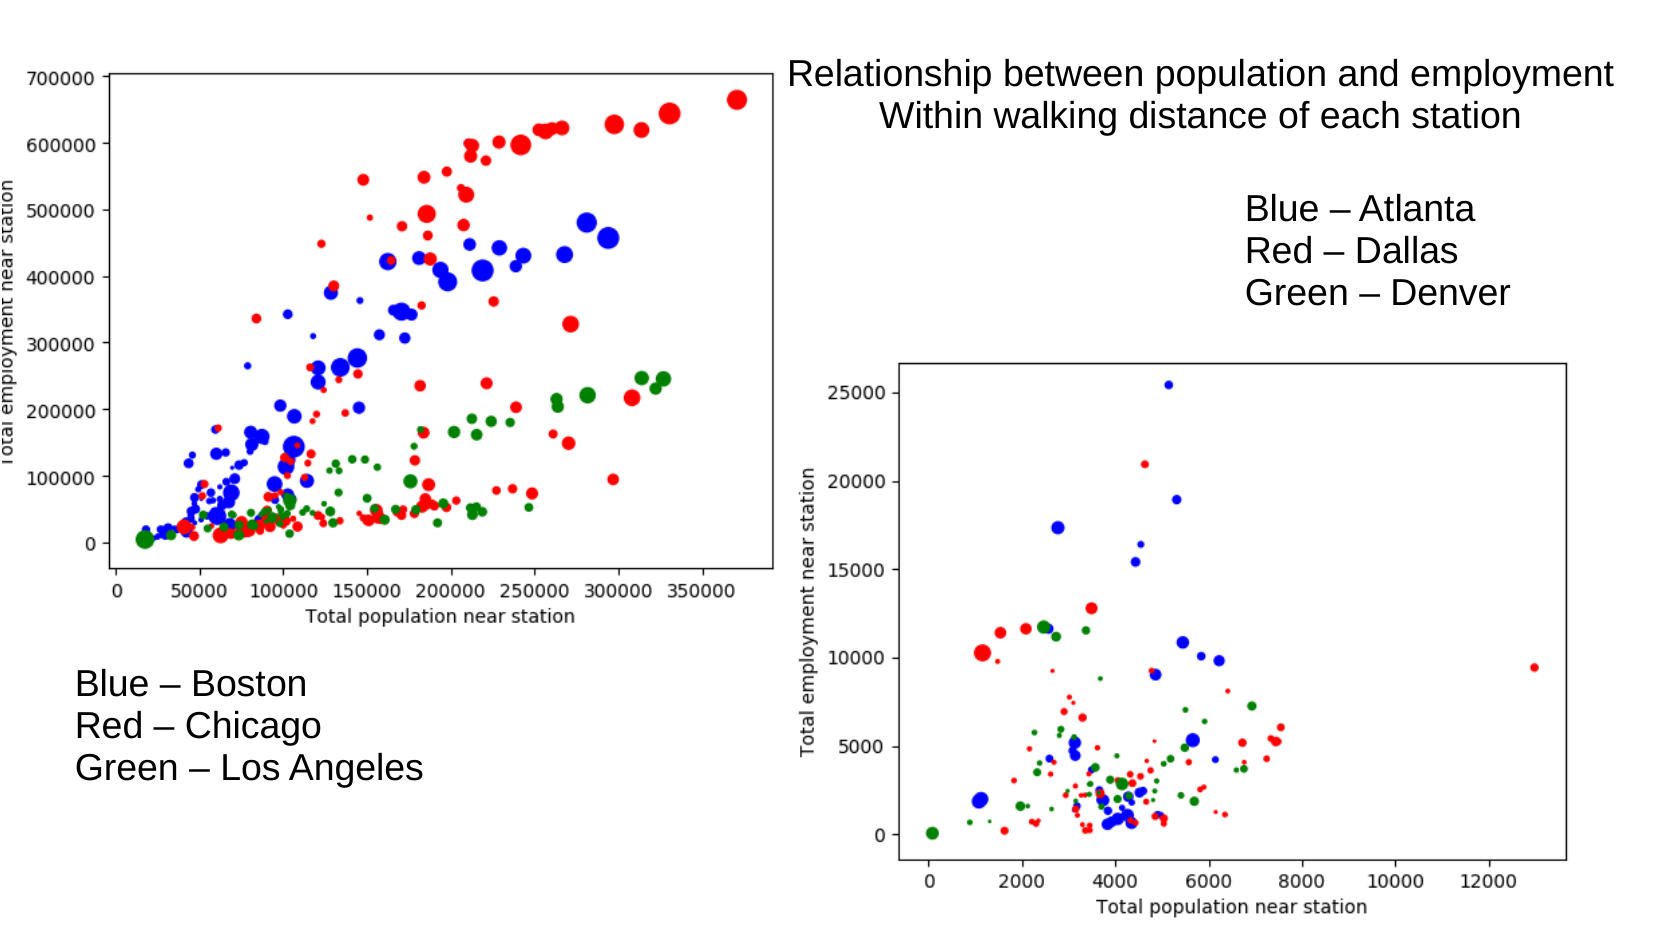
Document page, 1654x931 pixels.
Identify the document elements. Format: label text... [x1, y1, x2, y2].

picture [2, 0, 1652, 931]
text_box Blue – Boston Red – Chicago Green – Los Angeles [60, 655, 439, 796]
text_box Blue – Atlanta Red – Dallas Green – Denver [1230, 180, 1526, 321]
text_box Relationship between population and employment Within walking distance of each station [772, 45, 1629, 144]
